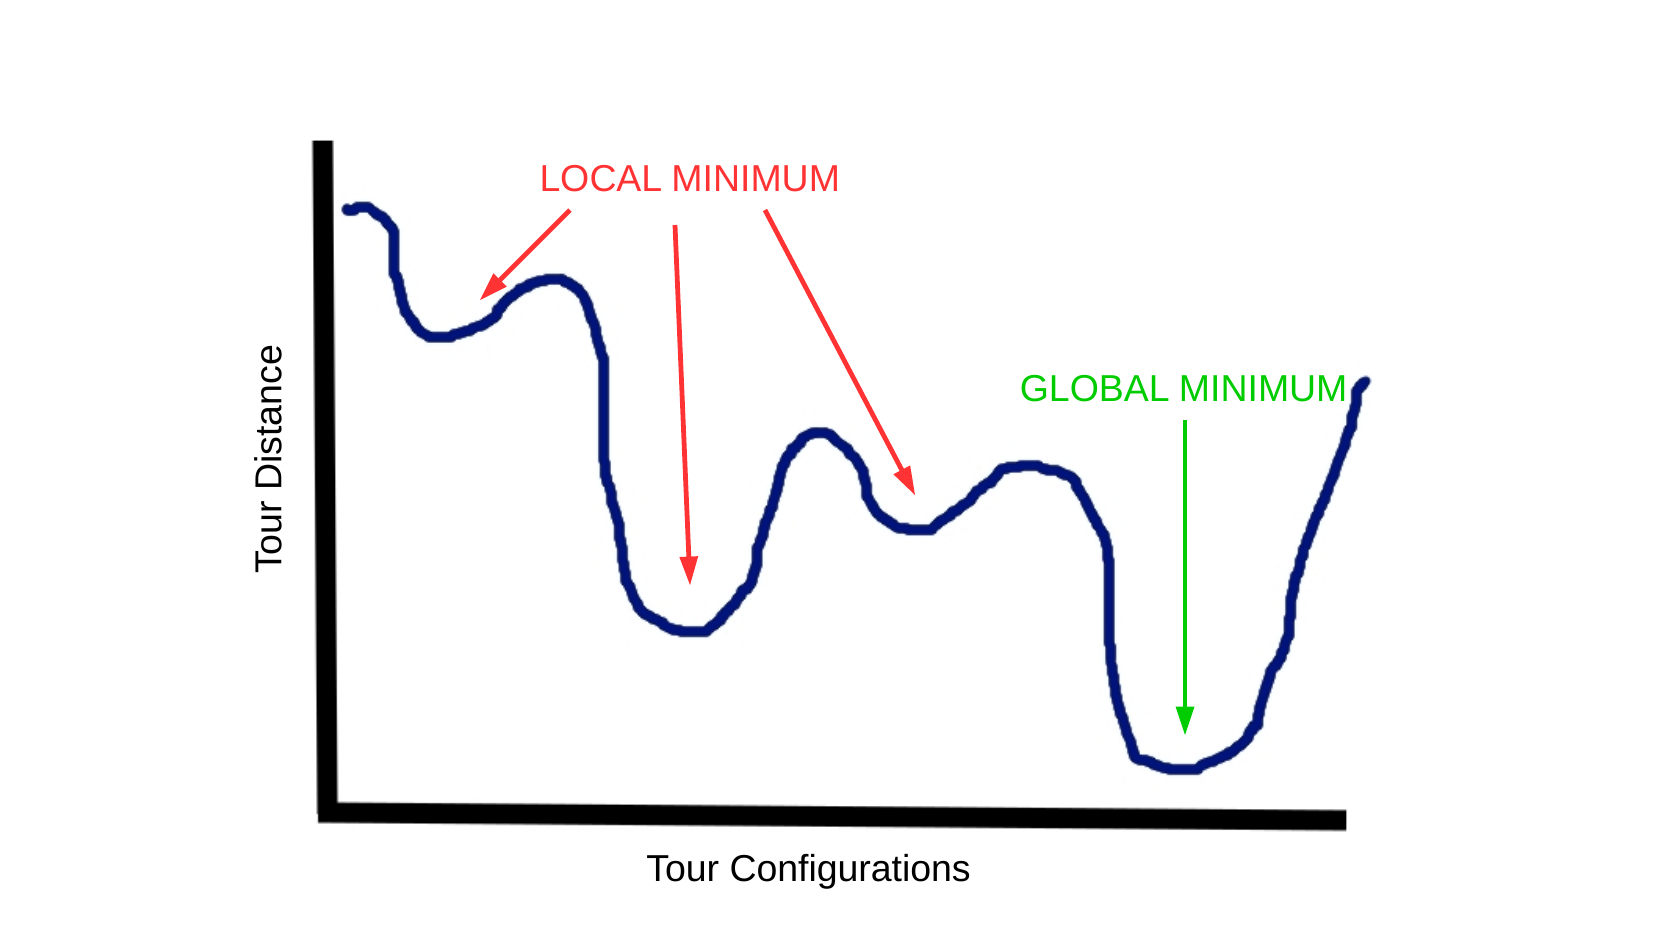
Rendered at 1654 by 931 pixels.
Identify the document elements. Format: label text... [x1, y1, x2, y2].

text_box Tour Configurations [631, 840, 1051, 898]
picture [298, 119, 1381, 841]
text_box Tour Distance [240, 330, 297, 589]
text_box GLOBAL MINIMUM [1005, 360, 1363, 417]
text_box LOCAL MINIMUM [524, 150, 856, 207]
